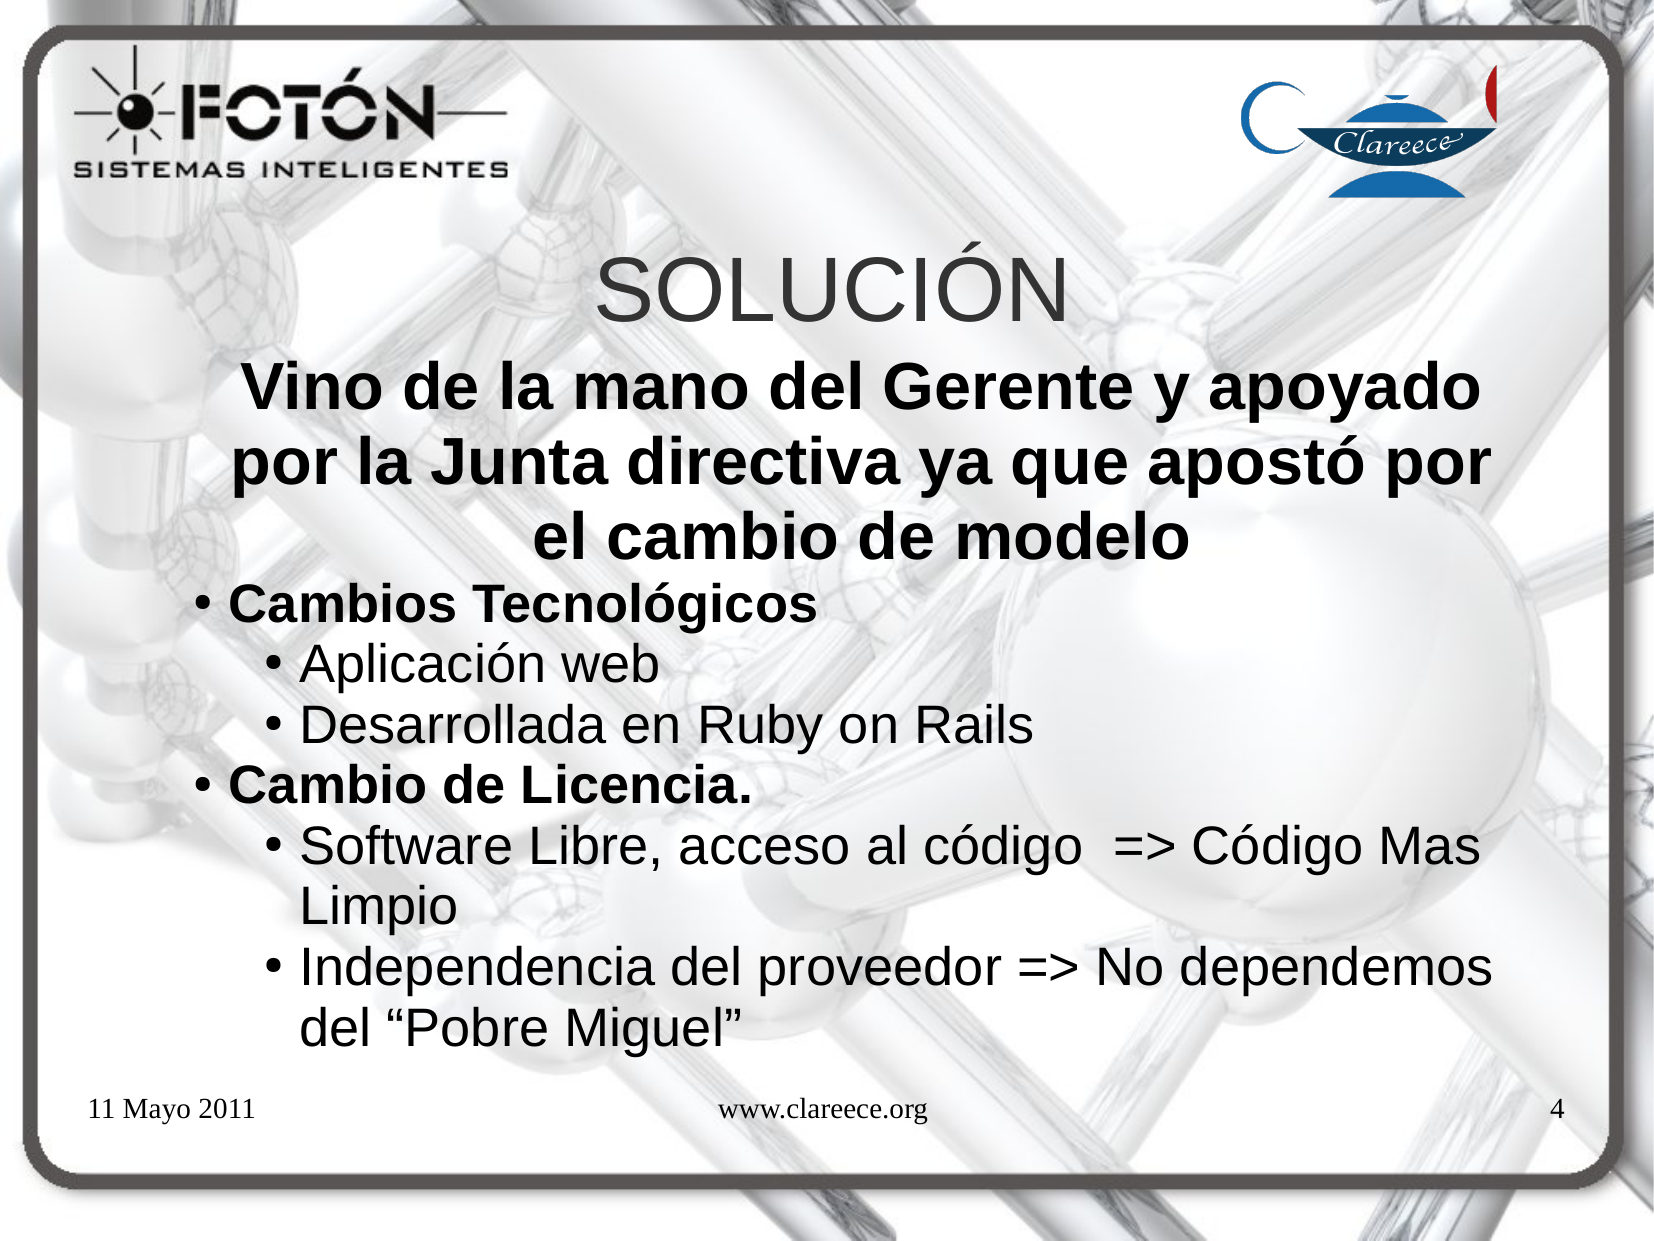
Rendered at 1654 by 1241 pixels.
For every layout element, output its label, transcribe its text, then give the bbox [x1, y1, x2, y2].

text_box Vino de la mano del Gerente y apoyado por la Junta directiva ya que apostó por el cambio de modelo Cambios Tecnológicos Aplicación web Desarrollada en Ruby on Rails Cambio de Licencia. Software Libre, acceso al código => Código Mas Limpio Independencia del proveedor => No dependemos del “Pobre Miguel” [118, 295, 1536, 1125]
picture [0, 0, 1654, 1241]
title SOLUCIÓN [88, 195, 1577, 384]
